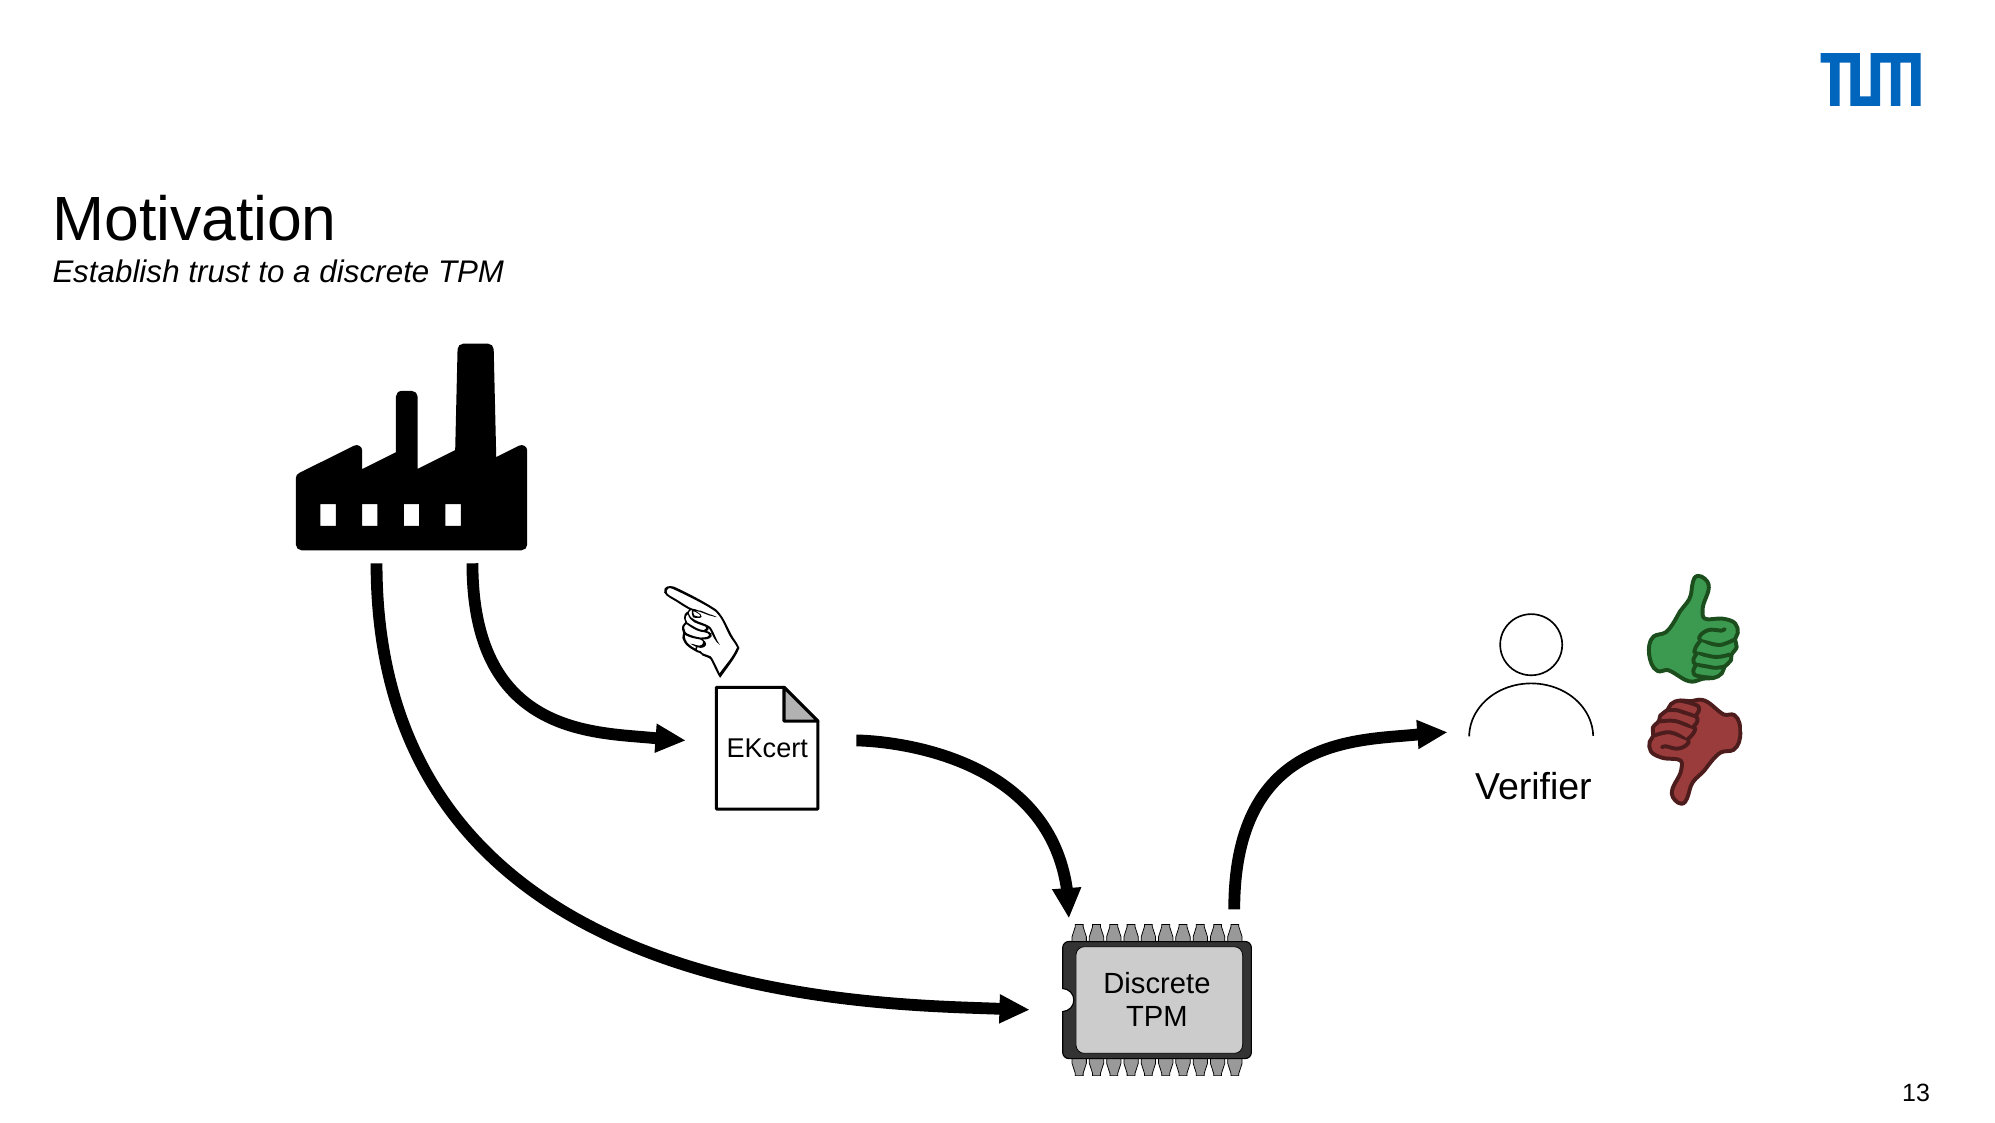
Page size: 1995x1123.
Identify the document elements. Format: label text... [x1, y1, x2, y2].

picture [1629, 566, 1751, 695]
picture [1062, 924, 1252, 1076]
title Motivation Establish trust to a discrete TPM [52, 166, 1453, 307]
picture [1641, 691, 1751, 810]
picture [295, 330, 528, 564]
text_box Verifier [1452, 757, 1614, 828]
picture [637, 578, 830, 821]
